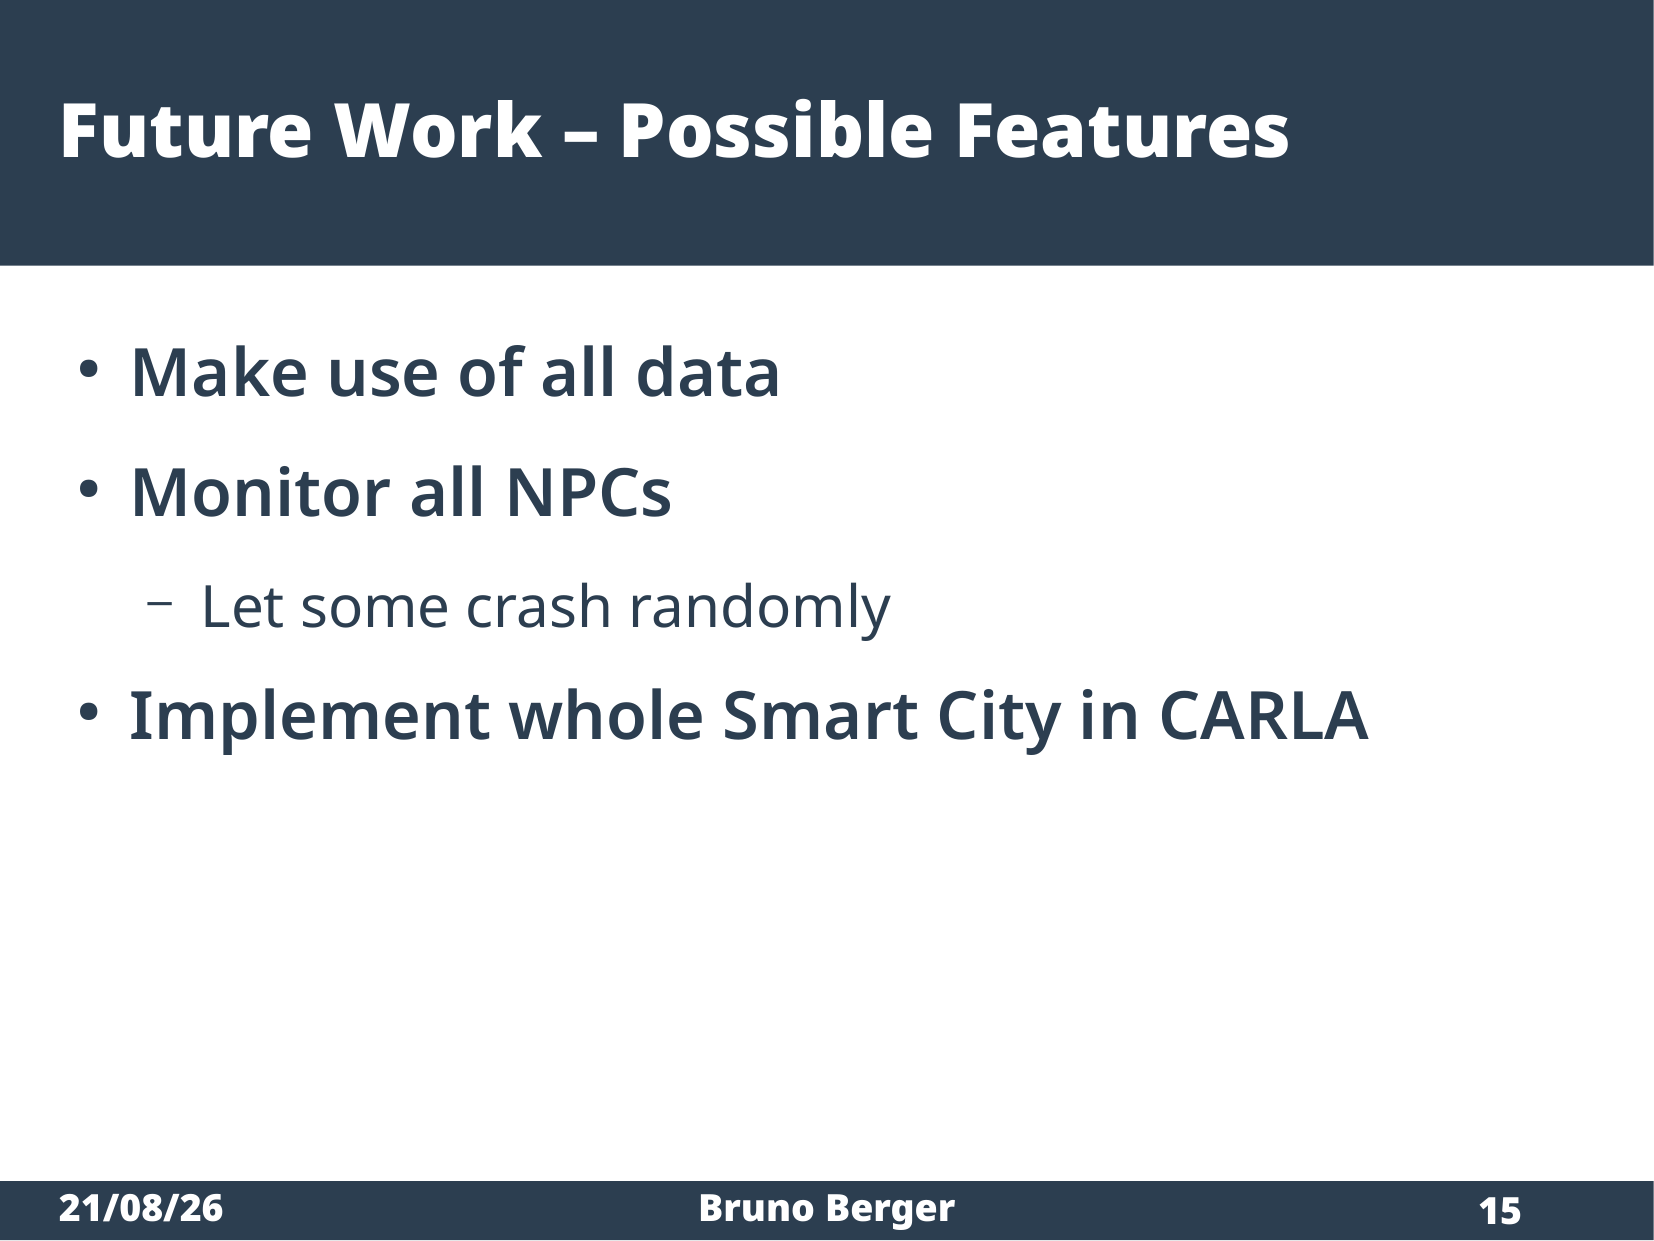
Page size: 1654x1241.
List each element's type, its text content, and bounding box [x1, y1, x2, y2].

title Future Work – Possible Features [59, 49, 1595, 207]
list Make use of all data Monitor all NPCs Let some crash randomly Implement whole Smart City in CARLA [59, 324, 1595, 1152]
